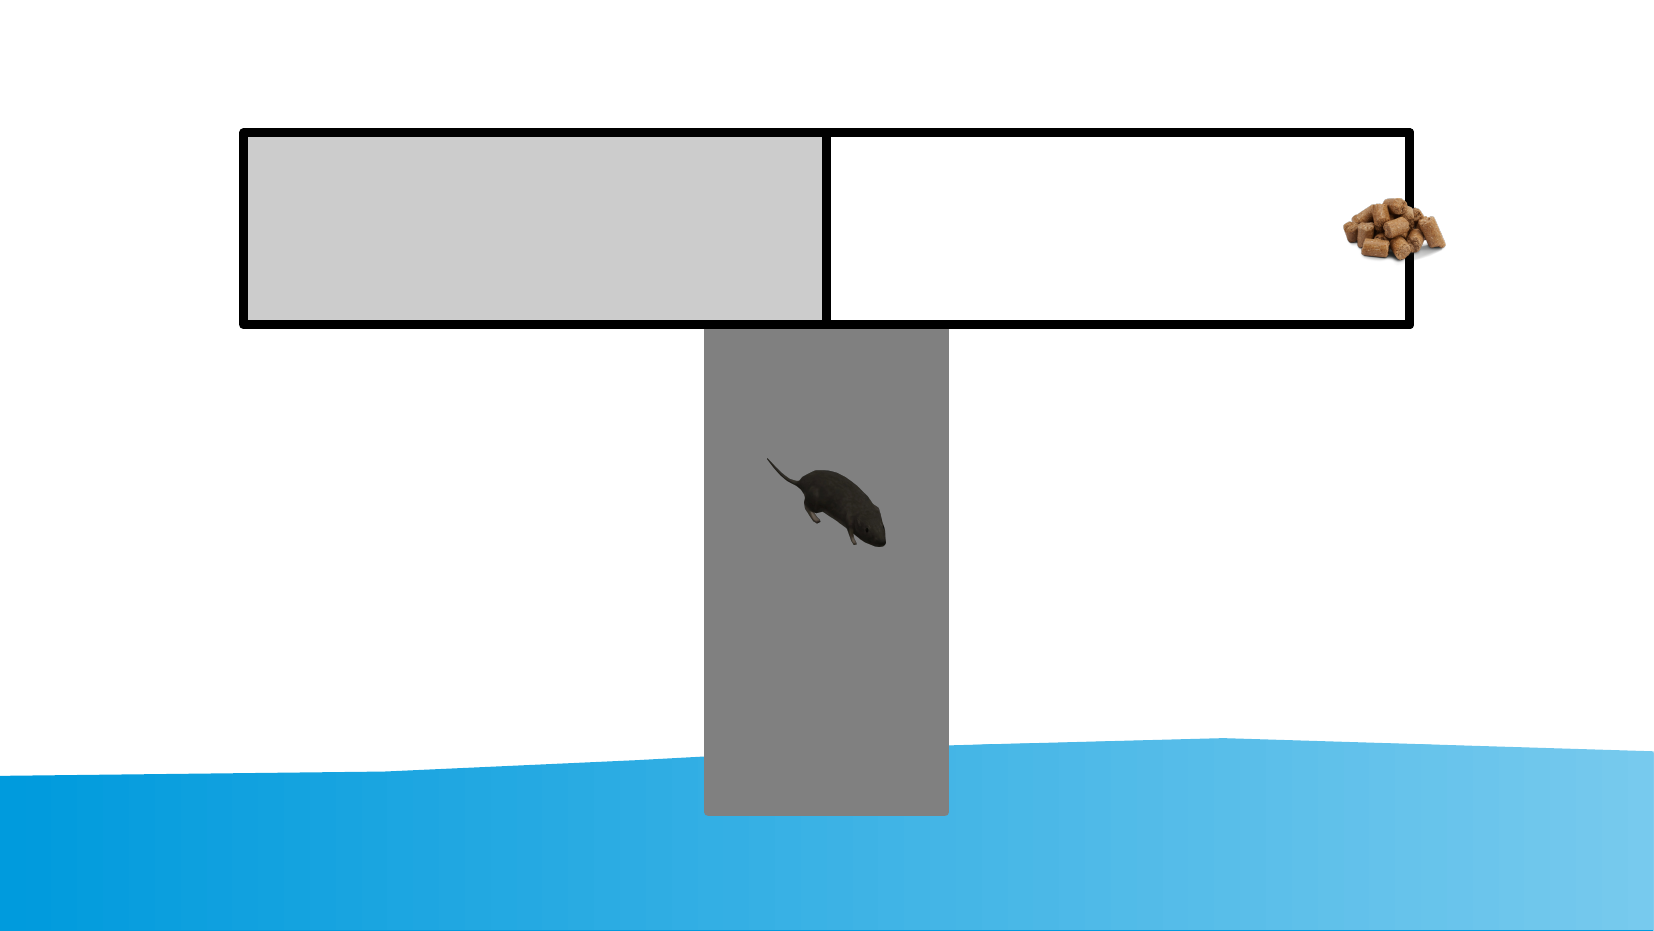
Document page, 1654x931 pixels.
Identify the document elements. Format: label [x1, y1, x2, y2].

text_box [243, 132, 1410, 813]
picture [1343, 141, 1447, 266]
picture [767, 458, 886, 547]
